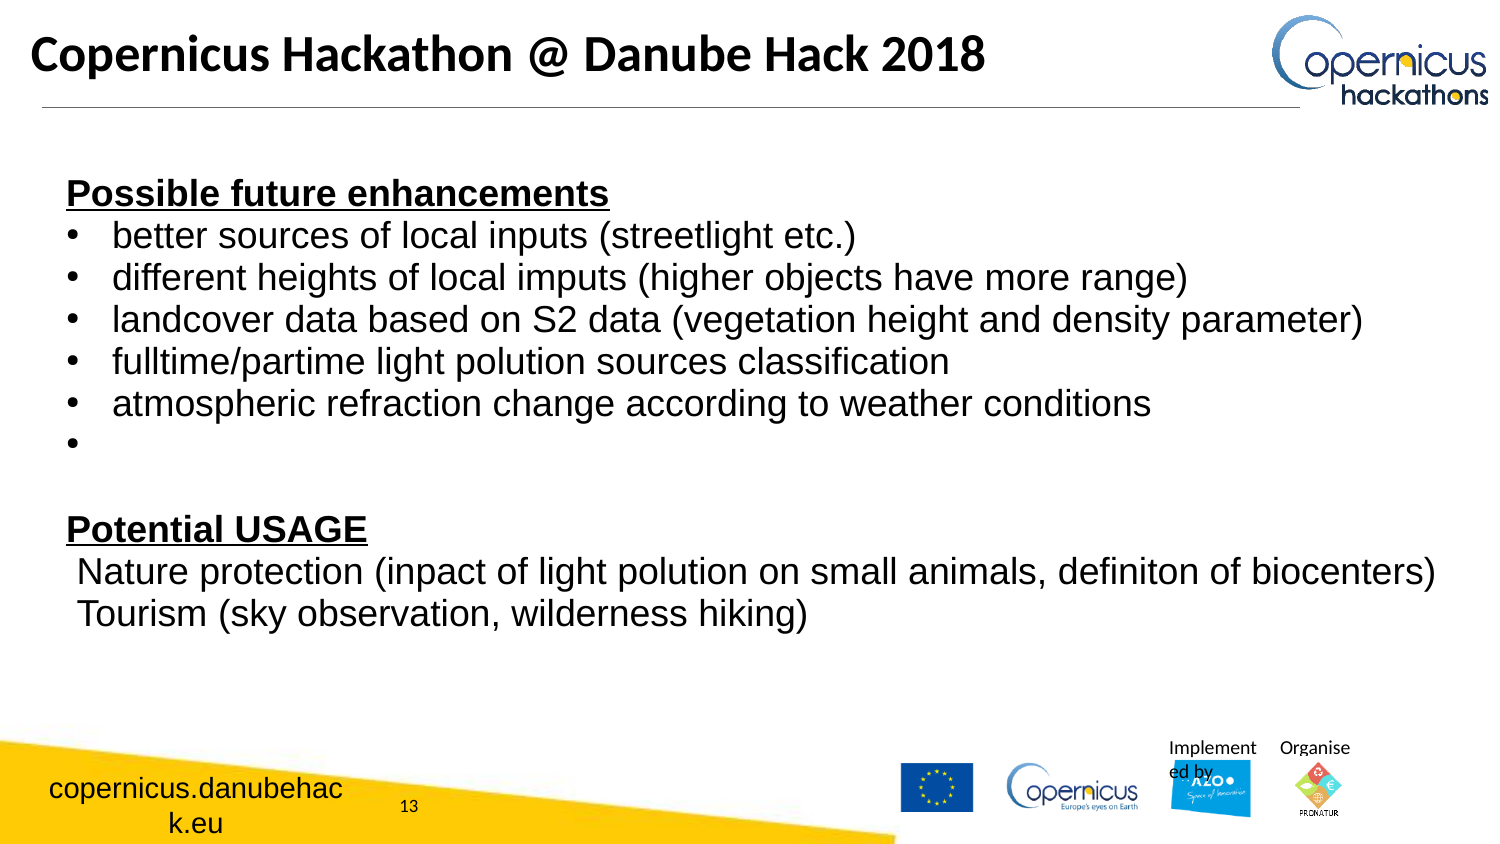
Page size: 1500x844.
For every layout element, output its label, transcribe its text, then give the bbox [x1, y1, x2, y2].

picture [1272, 15, 1489, 105]
text_box Possible future enhancements better sources of local inputs (streetlight etc.) different heights of local imputs (higher objects have more range) landcover data based on S2 data (vegetation height and density parameter) fulltime/partime light polution sources classification atmospheric refraction change according to weather conditions Potential USAGE Nature protection (inpact of light polution on small animals, definiton of biocenters) Tourism (sky observation, wilderness hiking) [51, 165, 1452, 645]
title Copernicus Hackathon @ Danube Hack 2018 [15, 23, 1288, 86]
slide_number <number> [384, 782, 722, 827]
footer copernicus.danubehack.eu [28, 782, 365, 827]
picture [0, 725, 1252, 844]
picture [1280, 756, 1356, 821]
